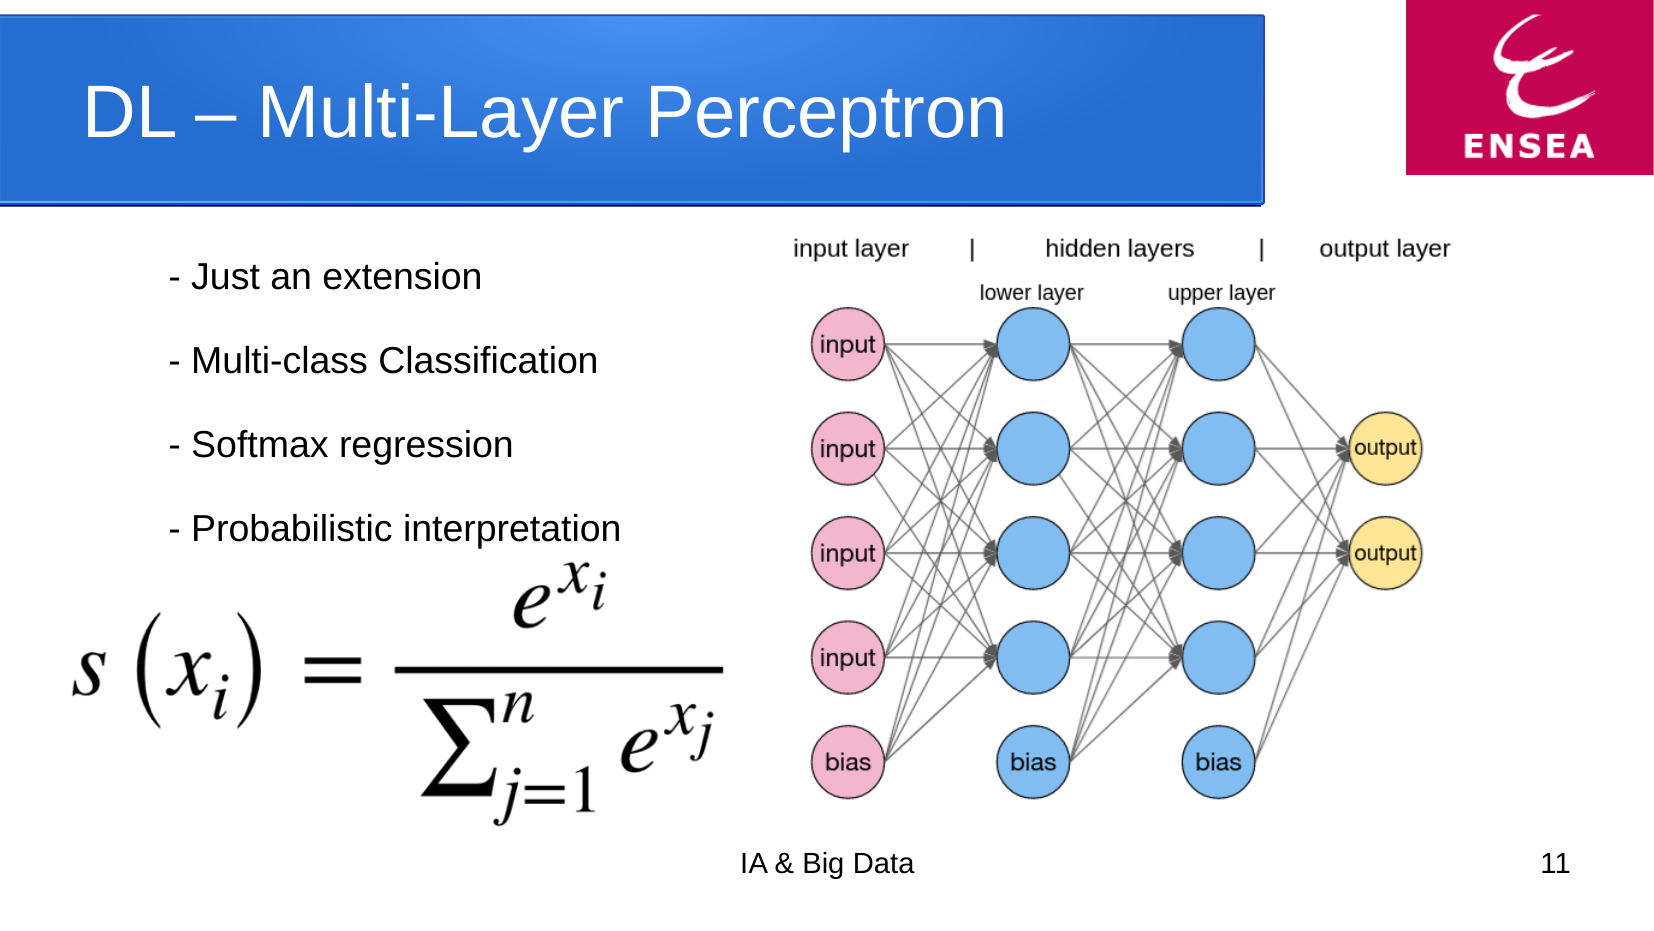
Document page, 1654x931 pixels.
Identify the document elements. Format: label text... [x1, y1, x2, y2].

picture [779, 228, 1456, 815]
picture [1406, 0, 1654, 175]
title DL – Multi-Layer Perceptron [82, 35, 1235, 189]
text_box - Just an extension - Multi-class Classification - Softmax regression - Probabilistic interpretation [153, 248, 674, 549]
picture [59, 549, 736, 839]
